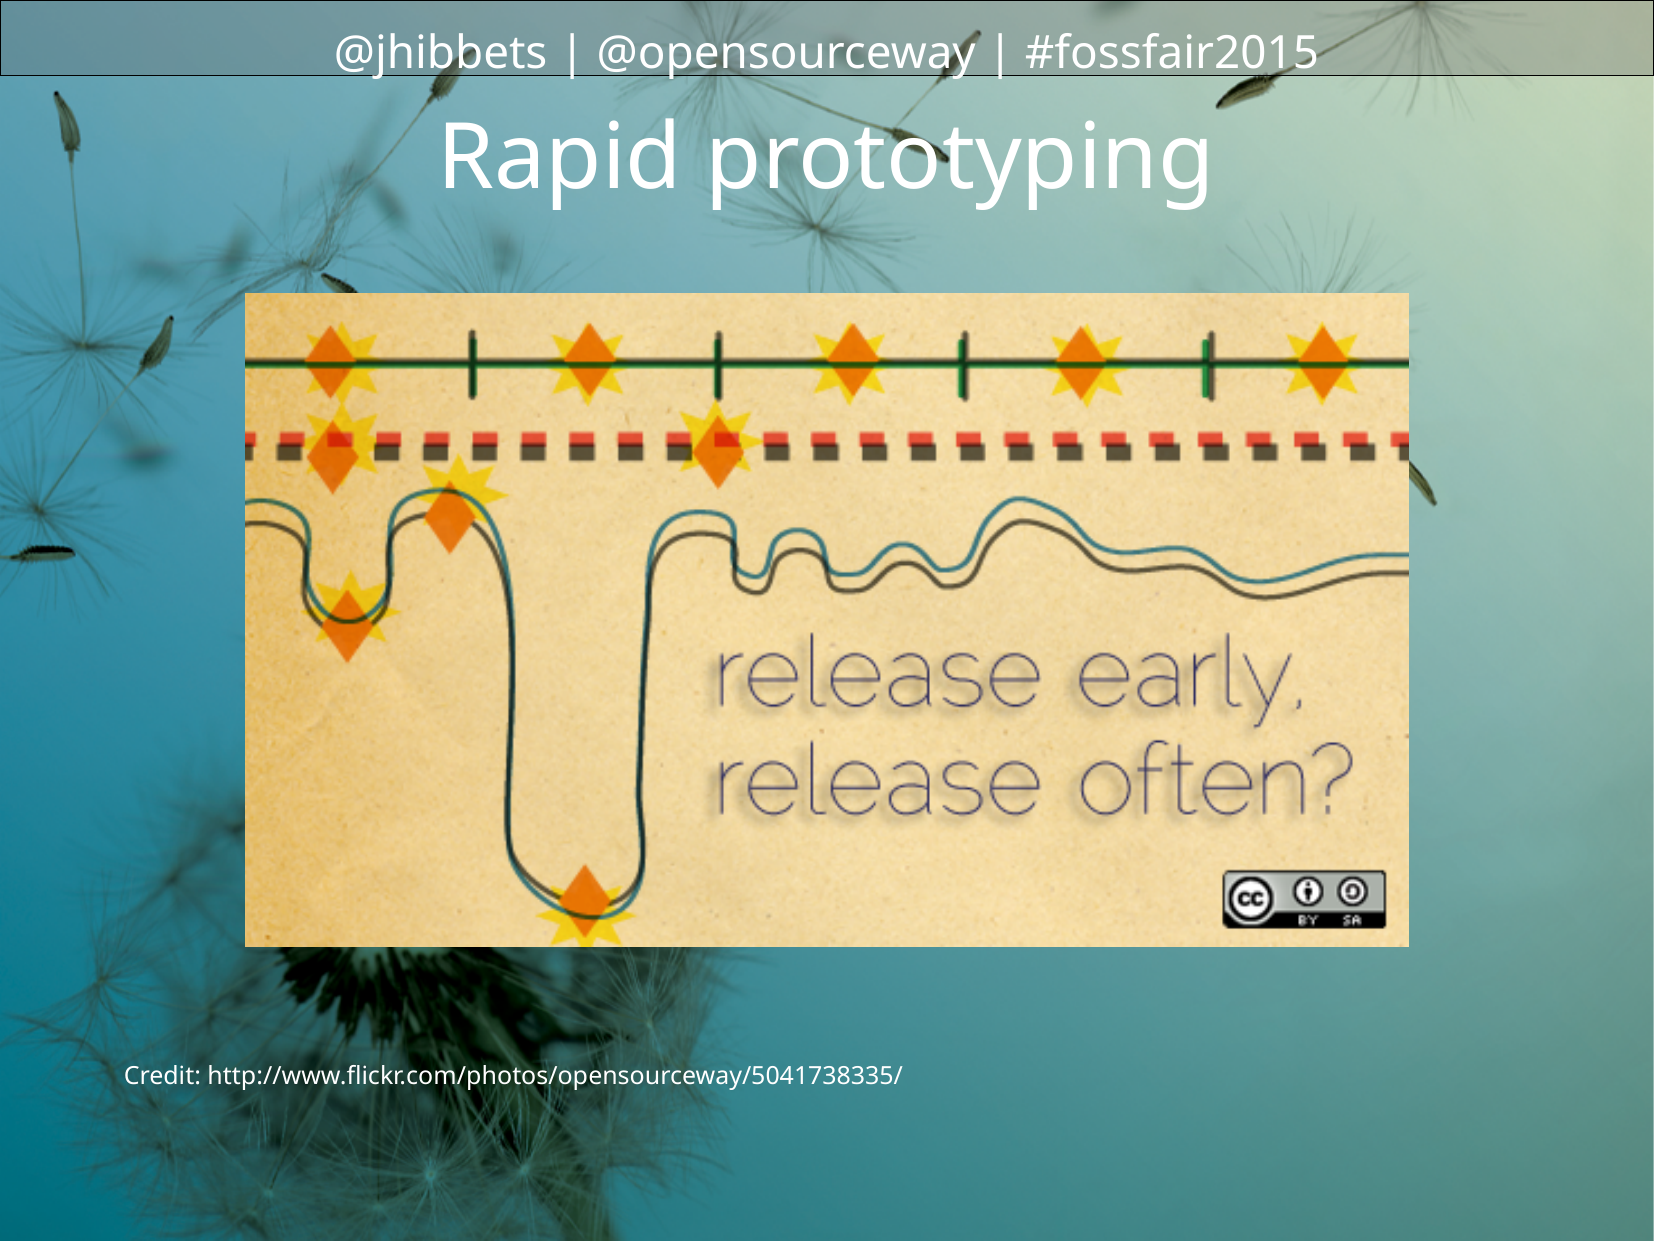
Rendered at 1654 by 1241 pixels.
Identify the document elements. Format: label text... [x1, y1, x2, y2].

picture [0, 76, 1654, 1241]
text_box Credit: http://www.flickr.com/photos/opensourceway/5041738335/ [109, 1050, 920, 1091]
title Rapid prototyping [82, 49, 1571, 257]
